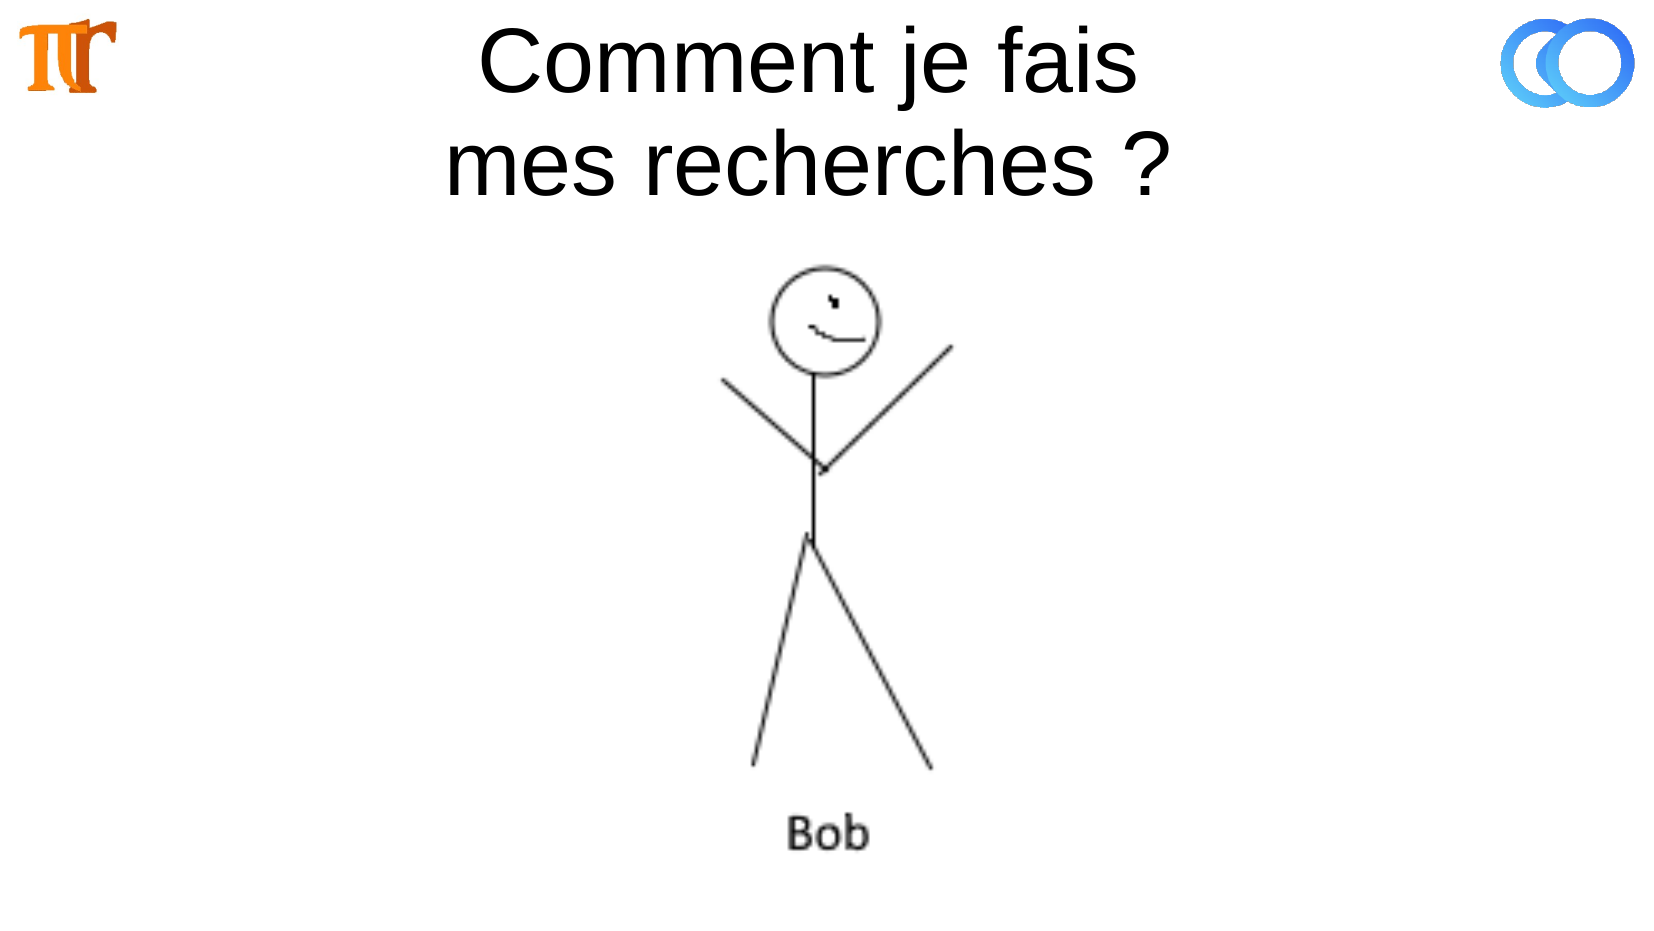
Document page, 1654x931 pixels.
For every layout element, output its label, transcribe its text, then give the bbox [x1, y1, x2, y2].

title Comment je fais mes recherches ? [64, 9, 1554, 215]
picture [649, 236, 1034, 891]
picture [17, 5, 119, 107]
picture [1450, 0, 1654, 142]
